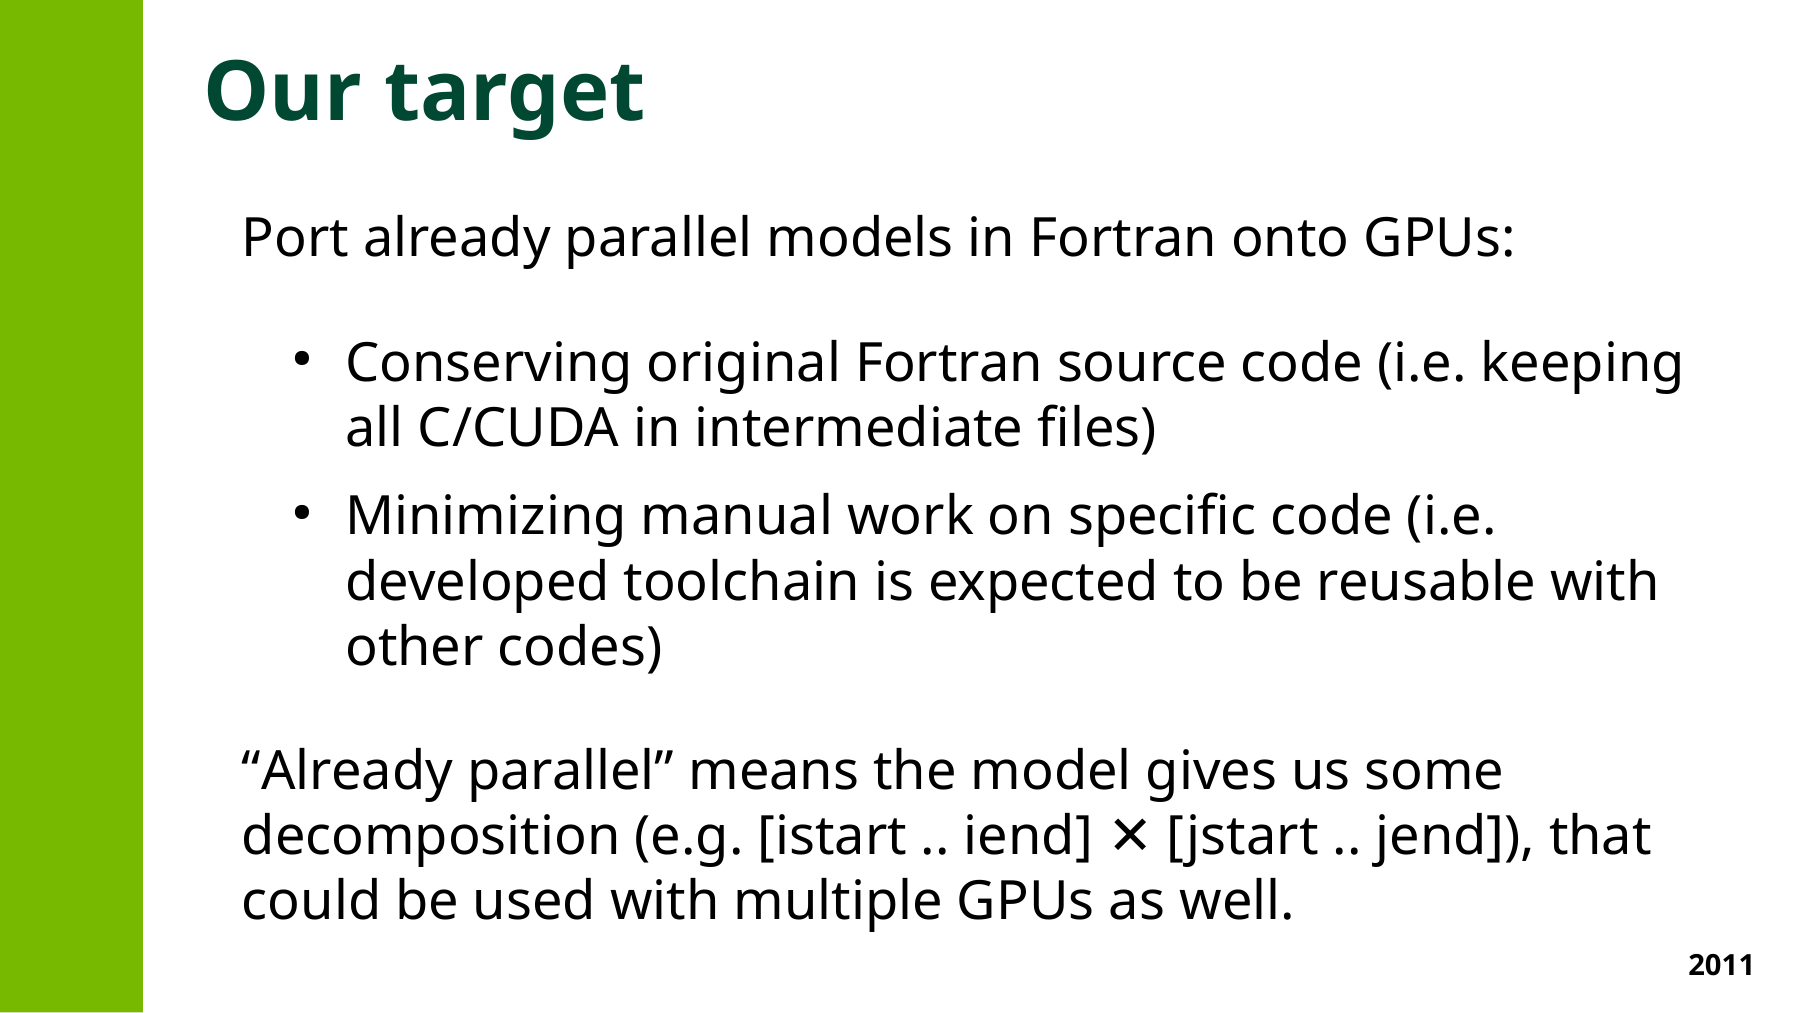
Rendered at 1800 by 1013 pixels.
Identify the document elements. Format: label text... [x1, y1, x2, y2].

title Our target [188, 40, 1733, 195]
list Port already parallel models in Fortran onto GPUs: Conserving original Fortran source code (i.e. keeping all C/CUDA in intermediate files) Minimizing manual work on specific code (i.e. developed toolchain is expected to be reusable with other codes) “Already parallel” means the model gives us some decomposition (e.g. [istart .. iend] ✕ [jstart .. jend]), that could be used with multiple GPUs as well. [188, 195, 1733, 976]
